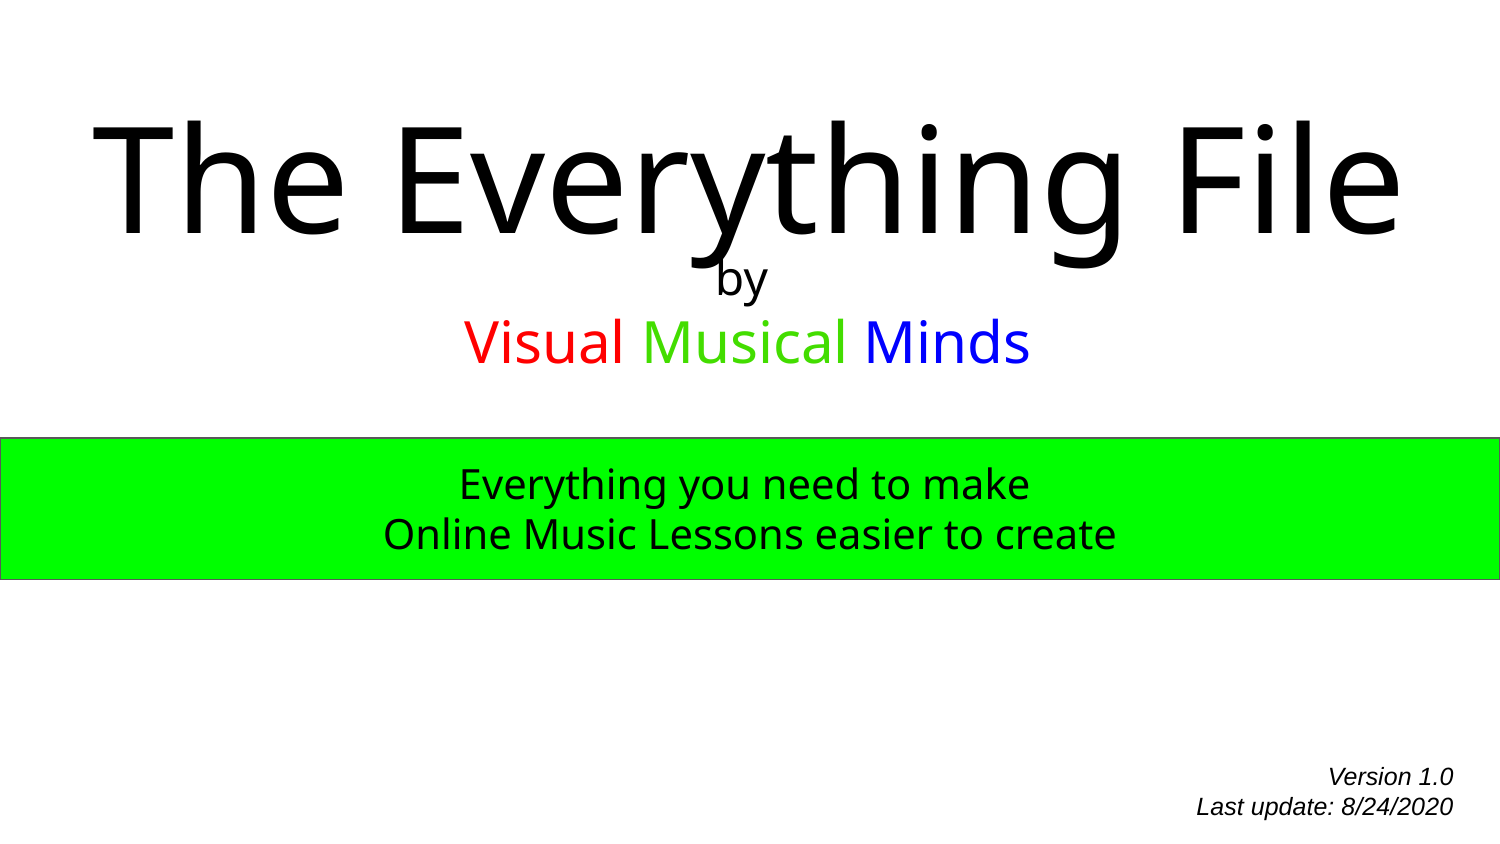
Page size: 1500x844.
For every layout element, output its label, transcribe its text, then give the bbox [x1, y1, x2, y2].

text_box Version 1.0 Last update: 8/24/2020 [1153, 745, 1469, 806]
text_box by Visual Musical Minds [0, 300, 1498, 381]
text_box [0, 438, 1500, 442]
text_box The Everything File [0, 73, 1500, 275]
text_box Everything you need to make Online Music Lessons easier to create [0, 442, 1500, 595]
